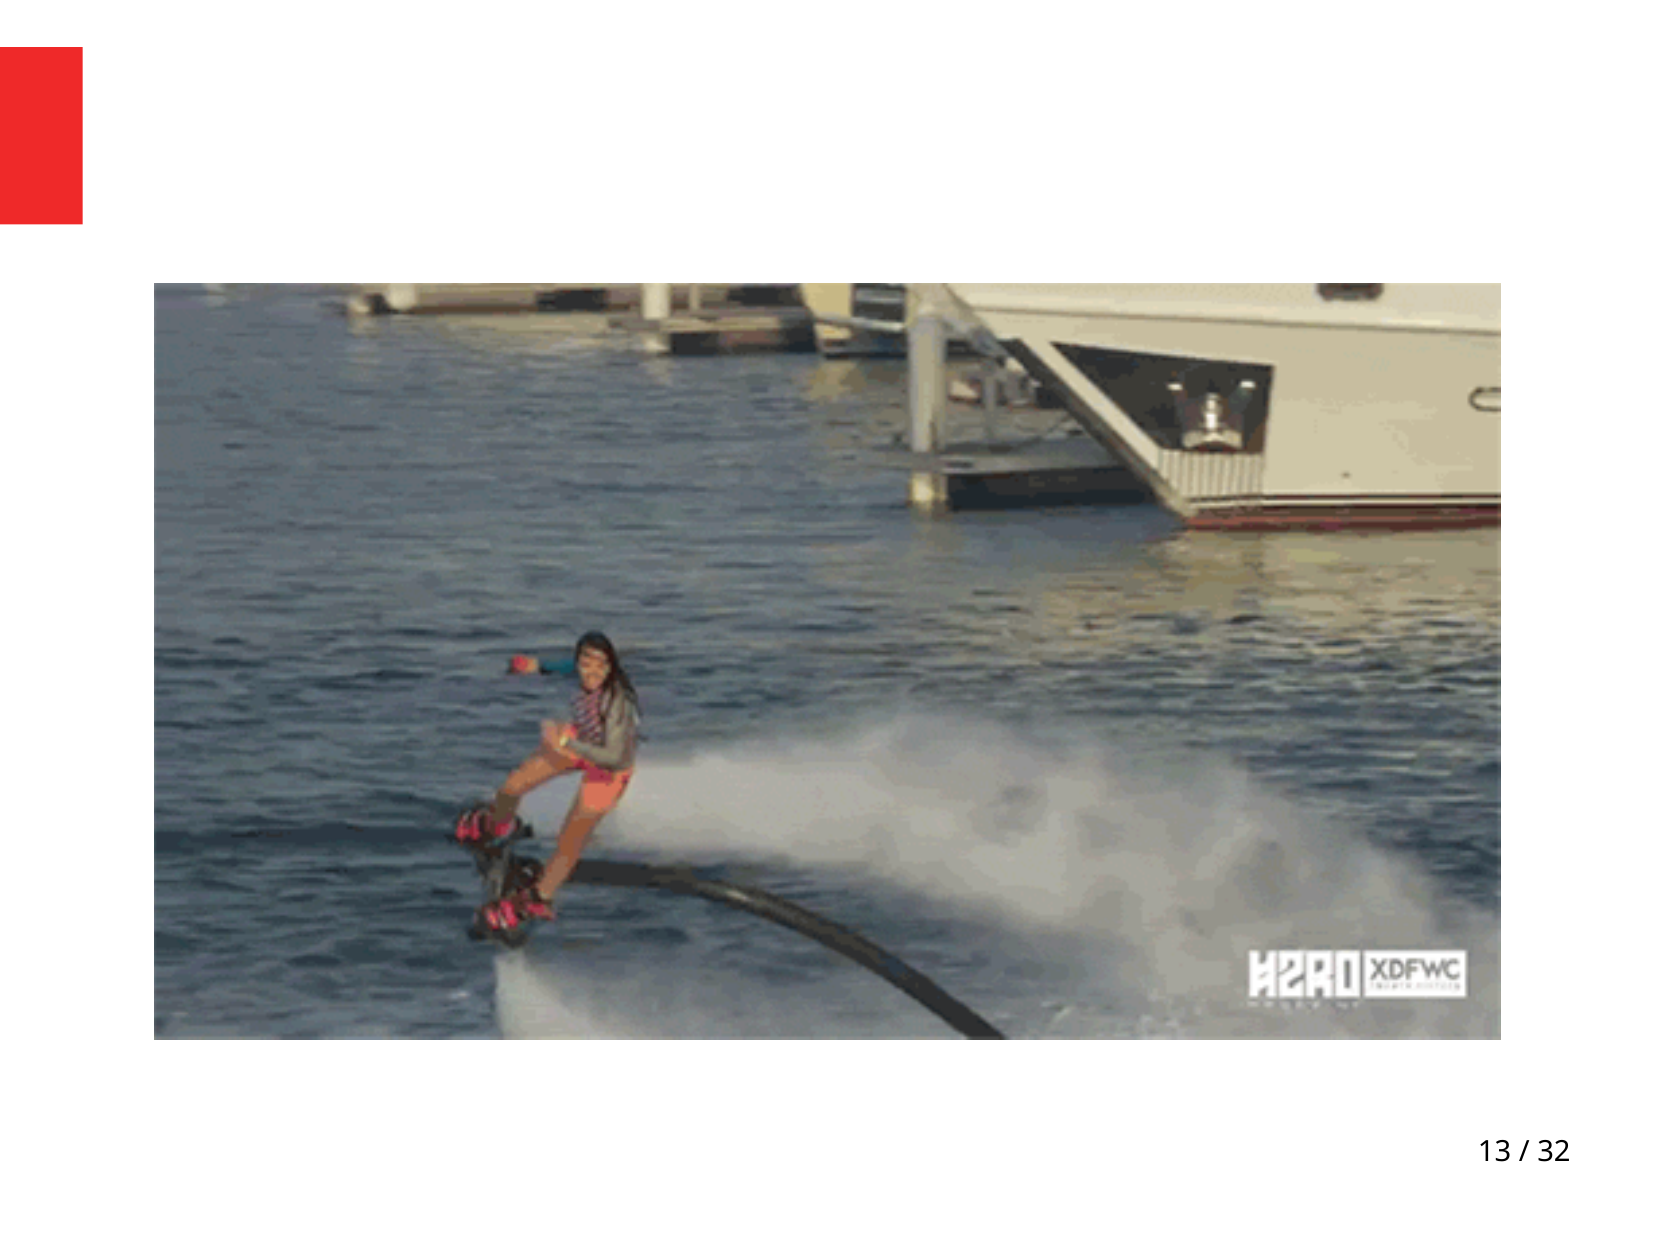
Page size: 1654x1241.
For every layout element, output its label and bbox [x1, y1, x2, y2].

picture [154, 283, 1501, 1040]
